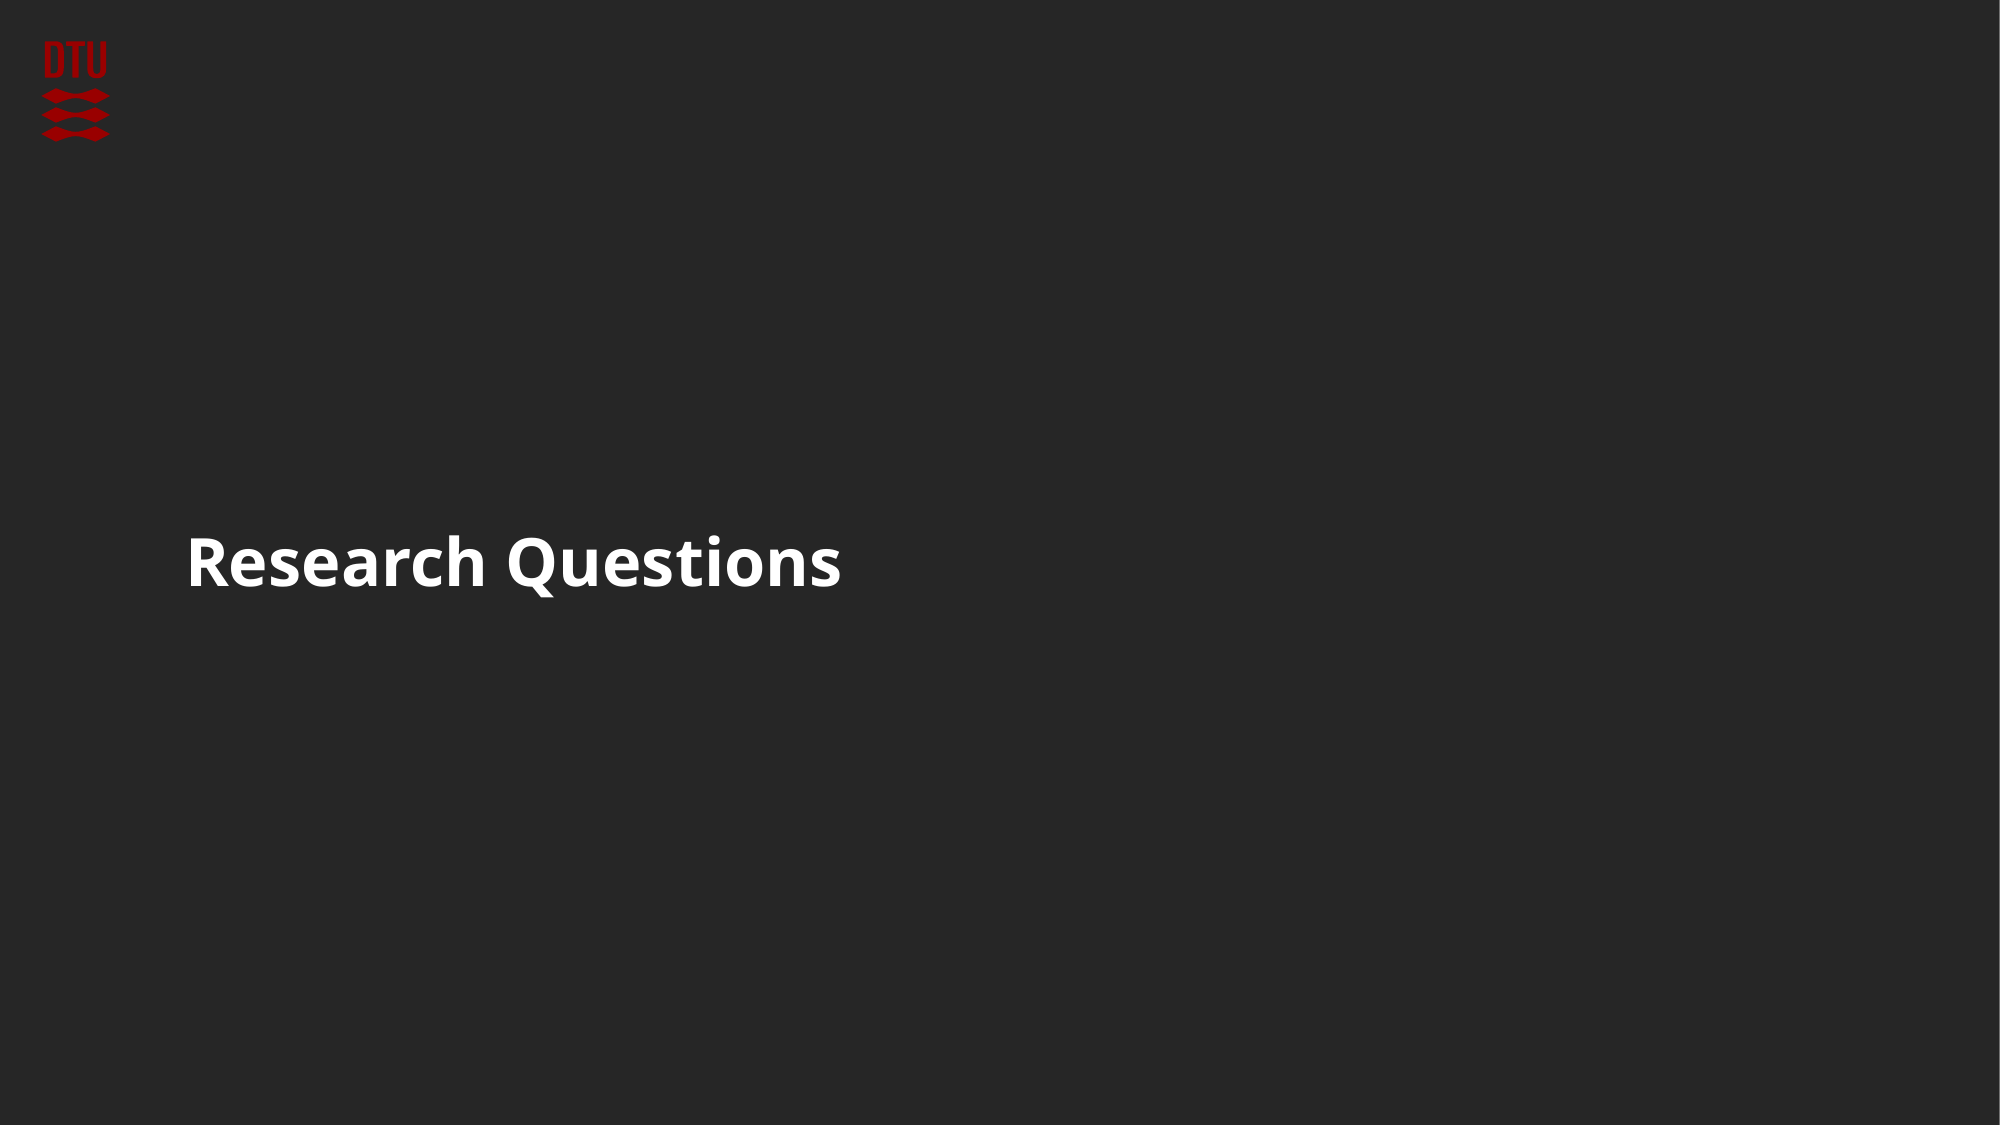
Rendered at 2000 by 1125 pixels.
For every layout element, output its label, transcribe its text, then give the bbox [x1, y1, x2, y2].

subtitle Research Questions [185, 383, 1861, 739]
